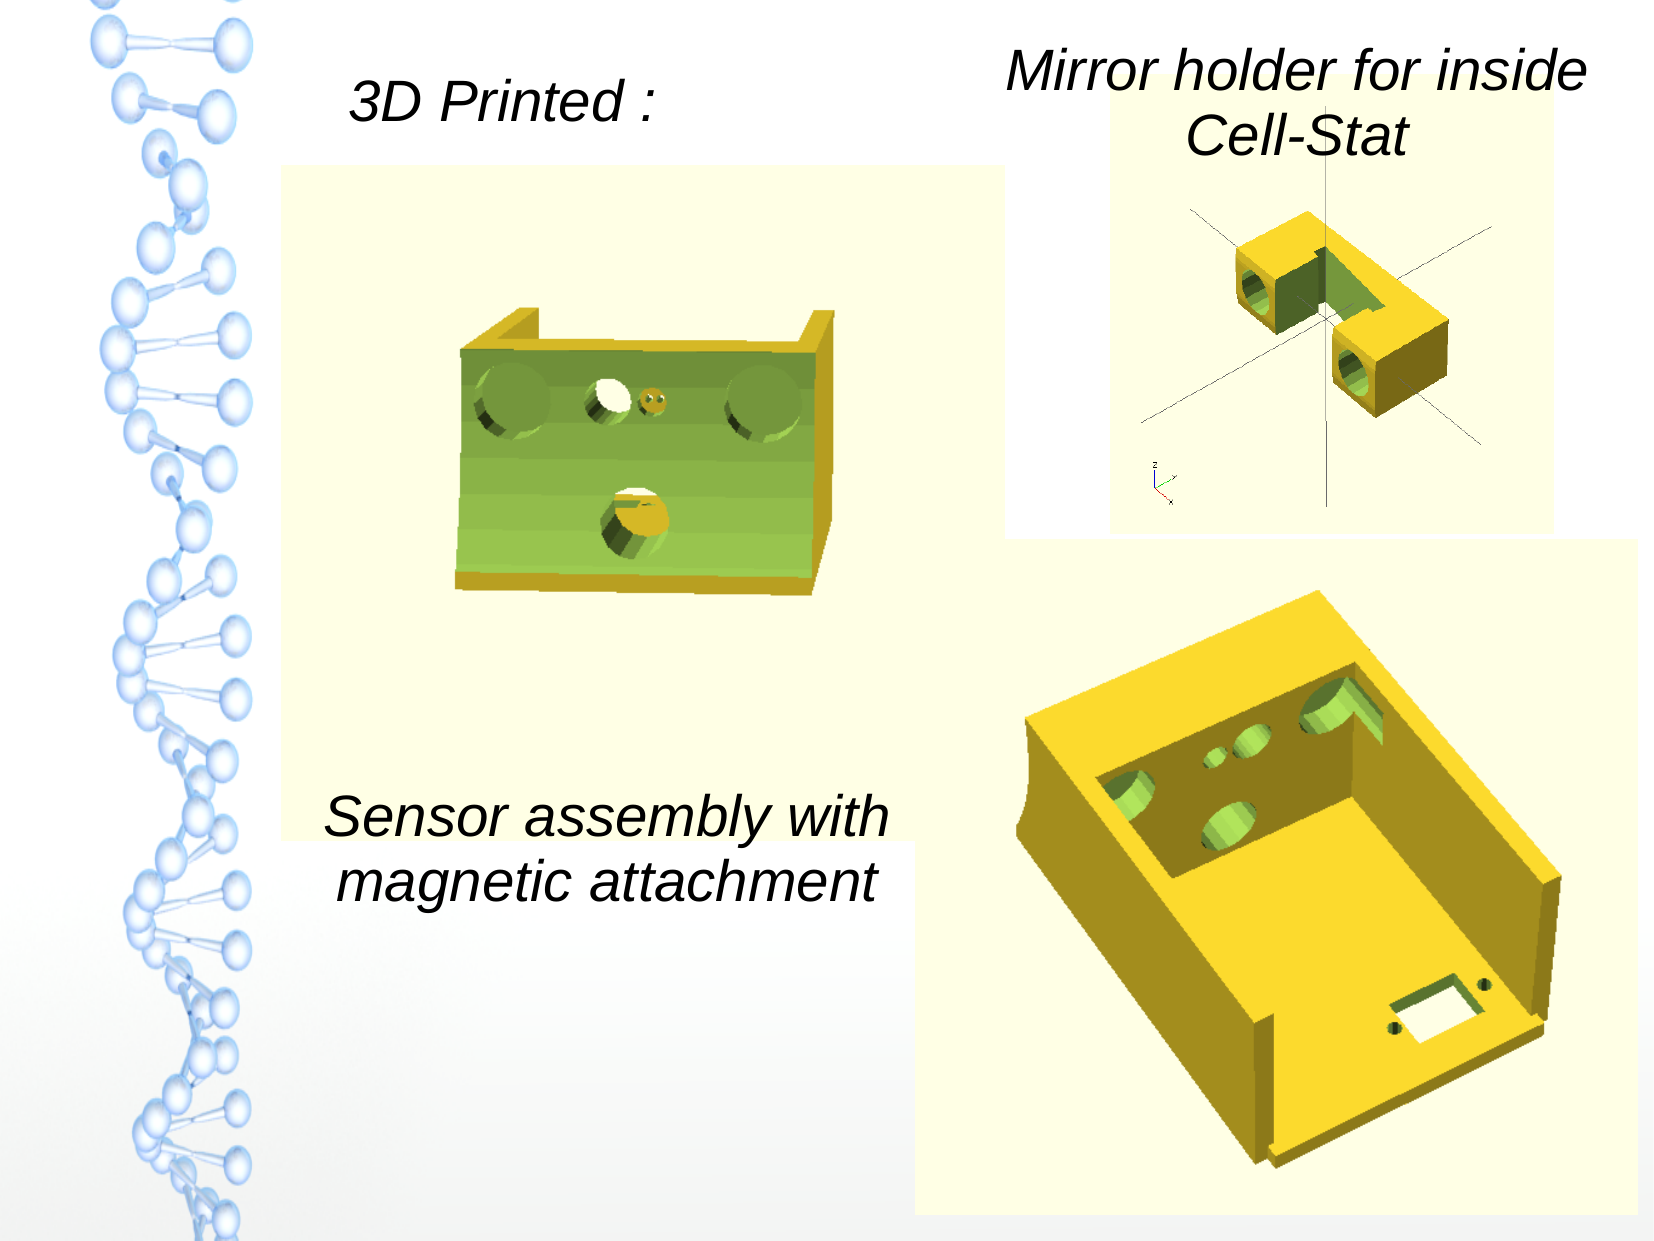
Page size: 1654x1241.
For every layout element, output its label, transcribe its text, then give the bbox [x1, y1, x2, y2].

text_box Sensor assembly with magnetic attachment [300, 690, 916, 1006]
text_box 3D Printed : [285, 45, 721, 151]
text_box Mirror holder for inside Cell-Stat [990, 72, 1606, 226]
picture [0, 0, 1654, 1241]
